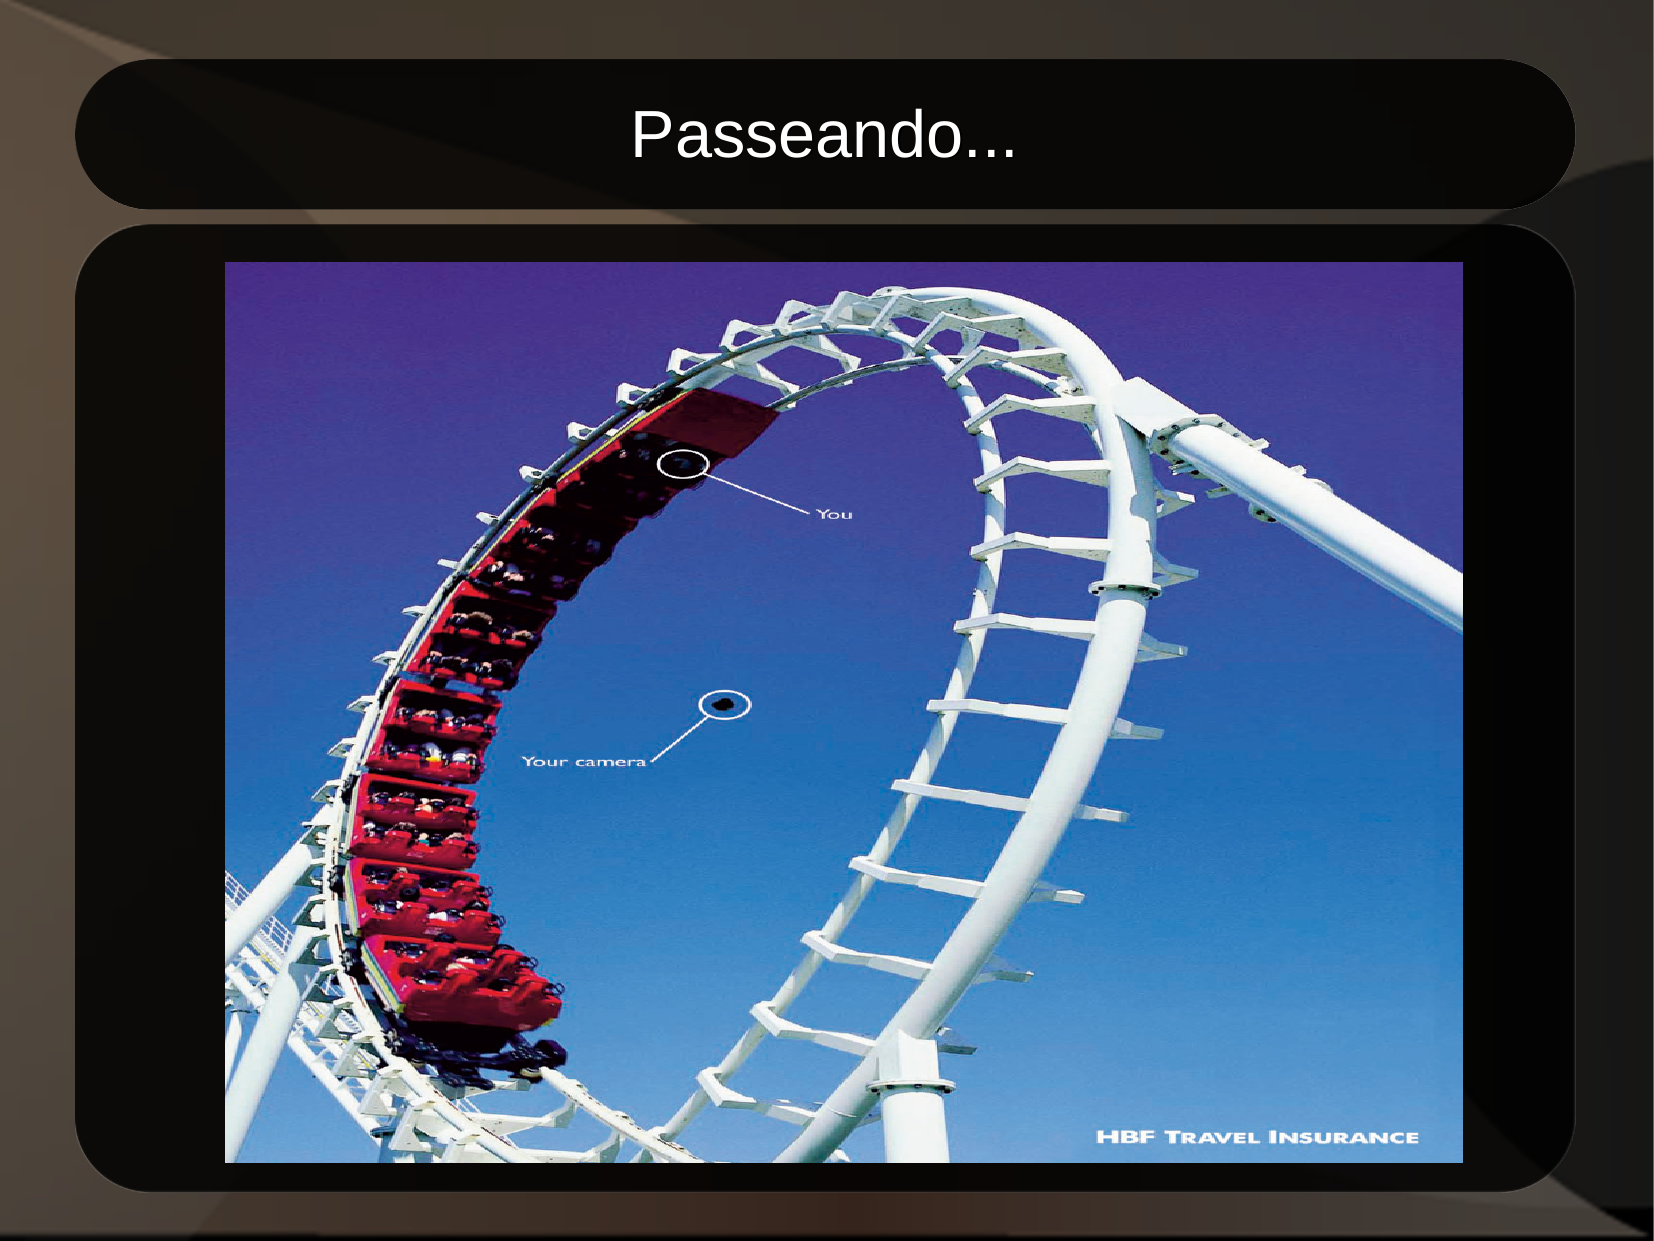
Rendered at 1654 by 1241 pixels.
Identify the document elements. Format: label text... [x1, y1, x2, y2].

text_box [75, 225, 1576, 1193]
text_box Passeando... [75, 59, 1576, 210]
picture [0, 0, 1654, 1241]
